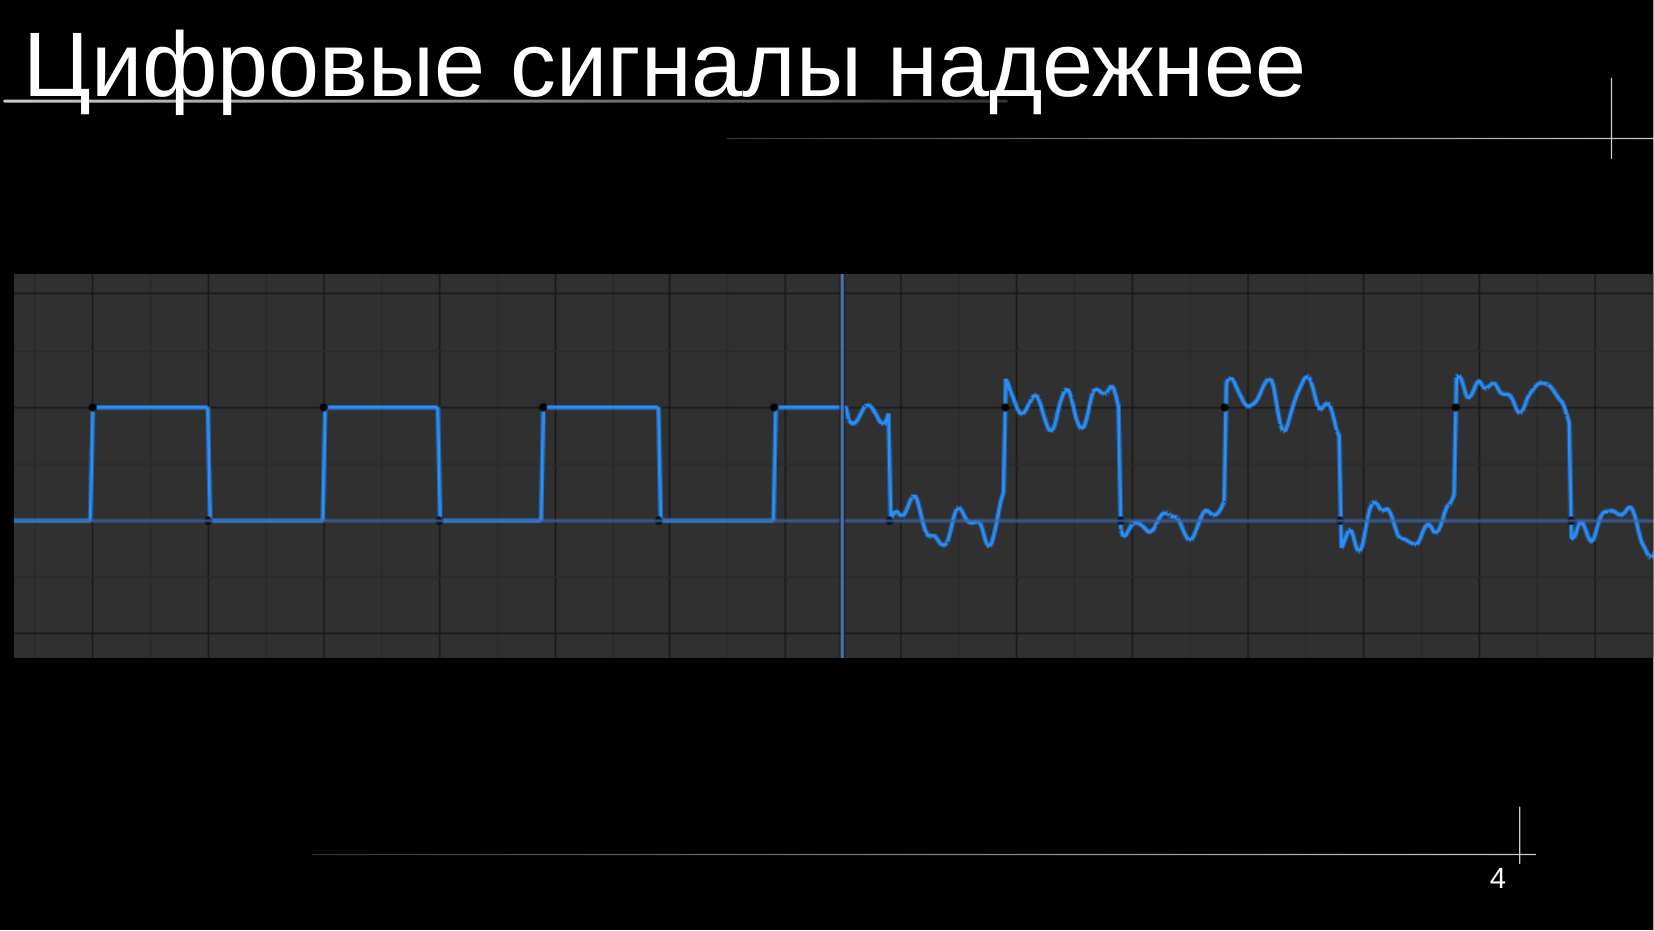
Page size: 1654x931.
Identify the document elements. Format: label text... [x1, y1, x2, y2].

picture [14, 274, 1654, 658]
title Цифровые сигналы надежнее [23, 11, 1589, 119]
